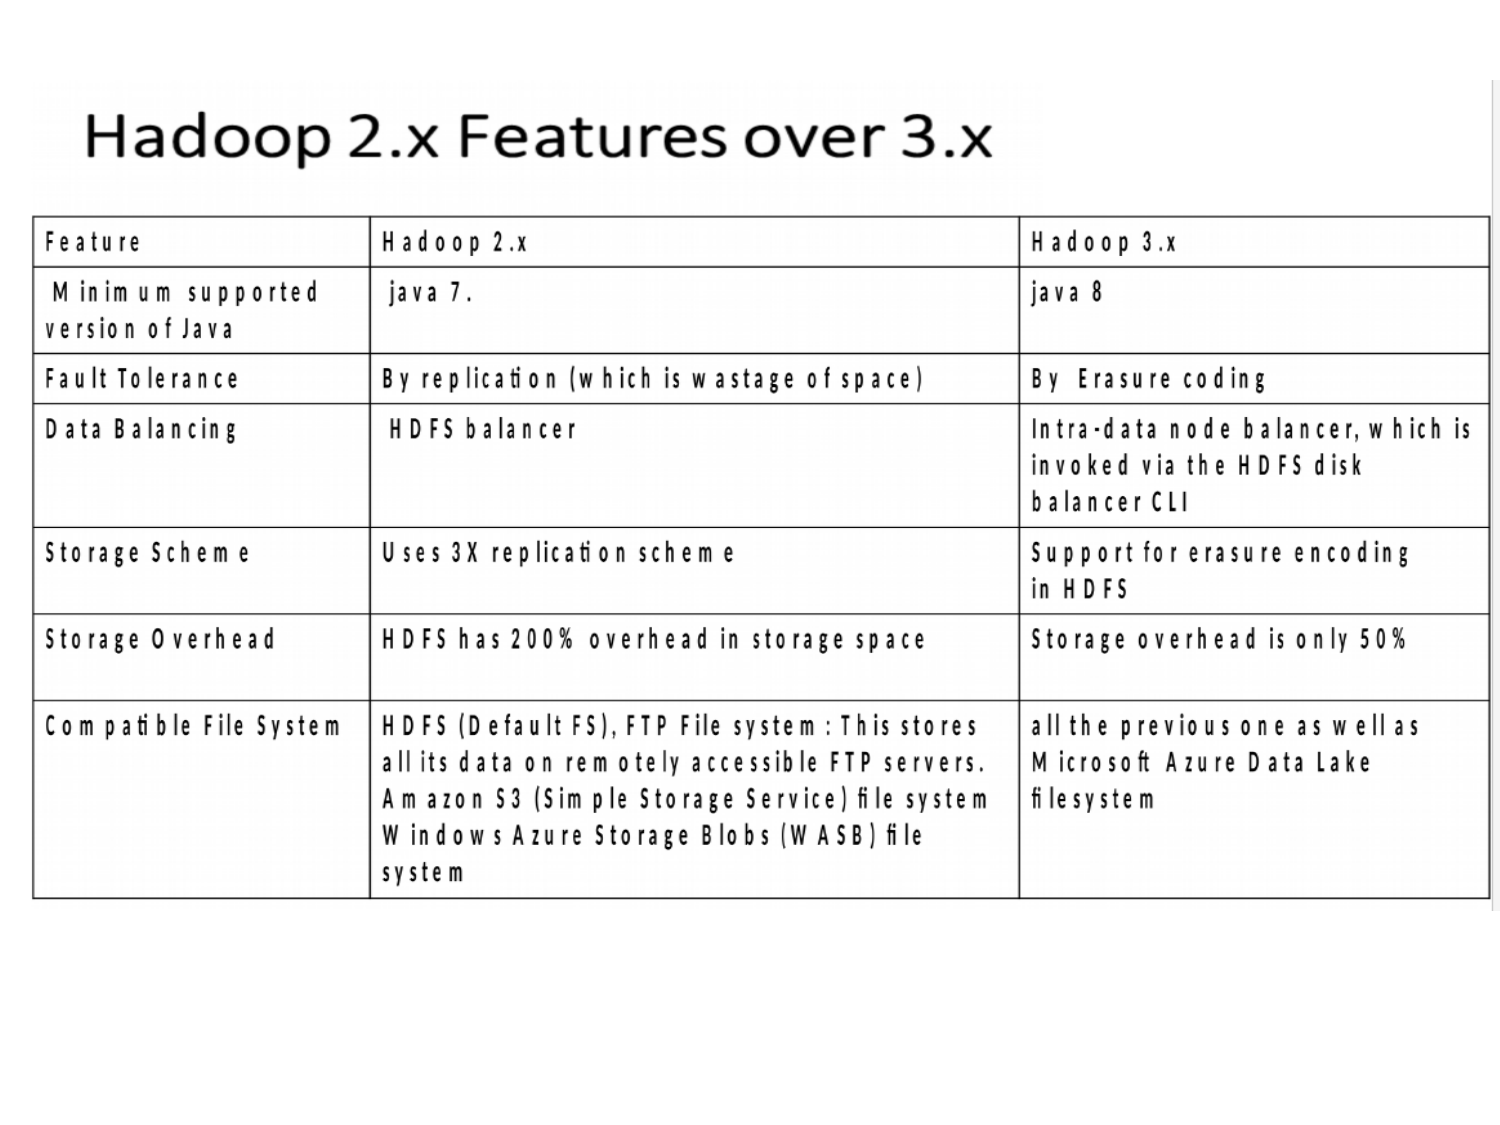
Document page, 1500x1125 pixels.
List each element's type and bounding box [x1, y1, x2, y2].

picture [0, 81, 1500, 911]
